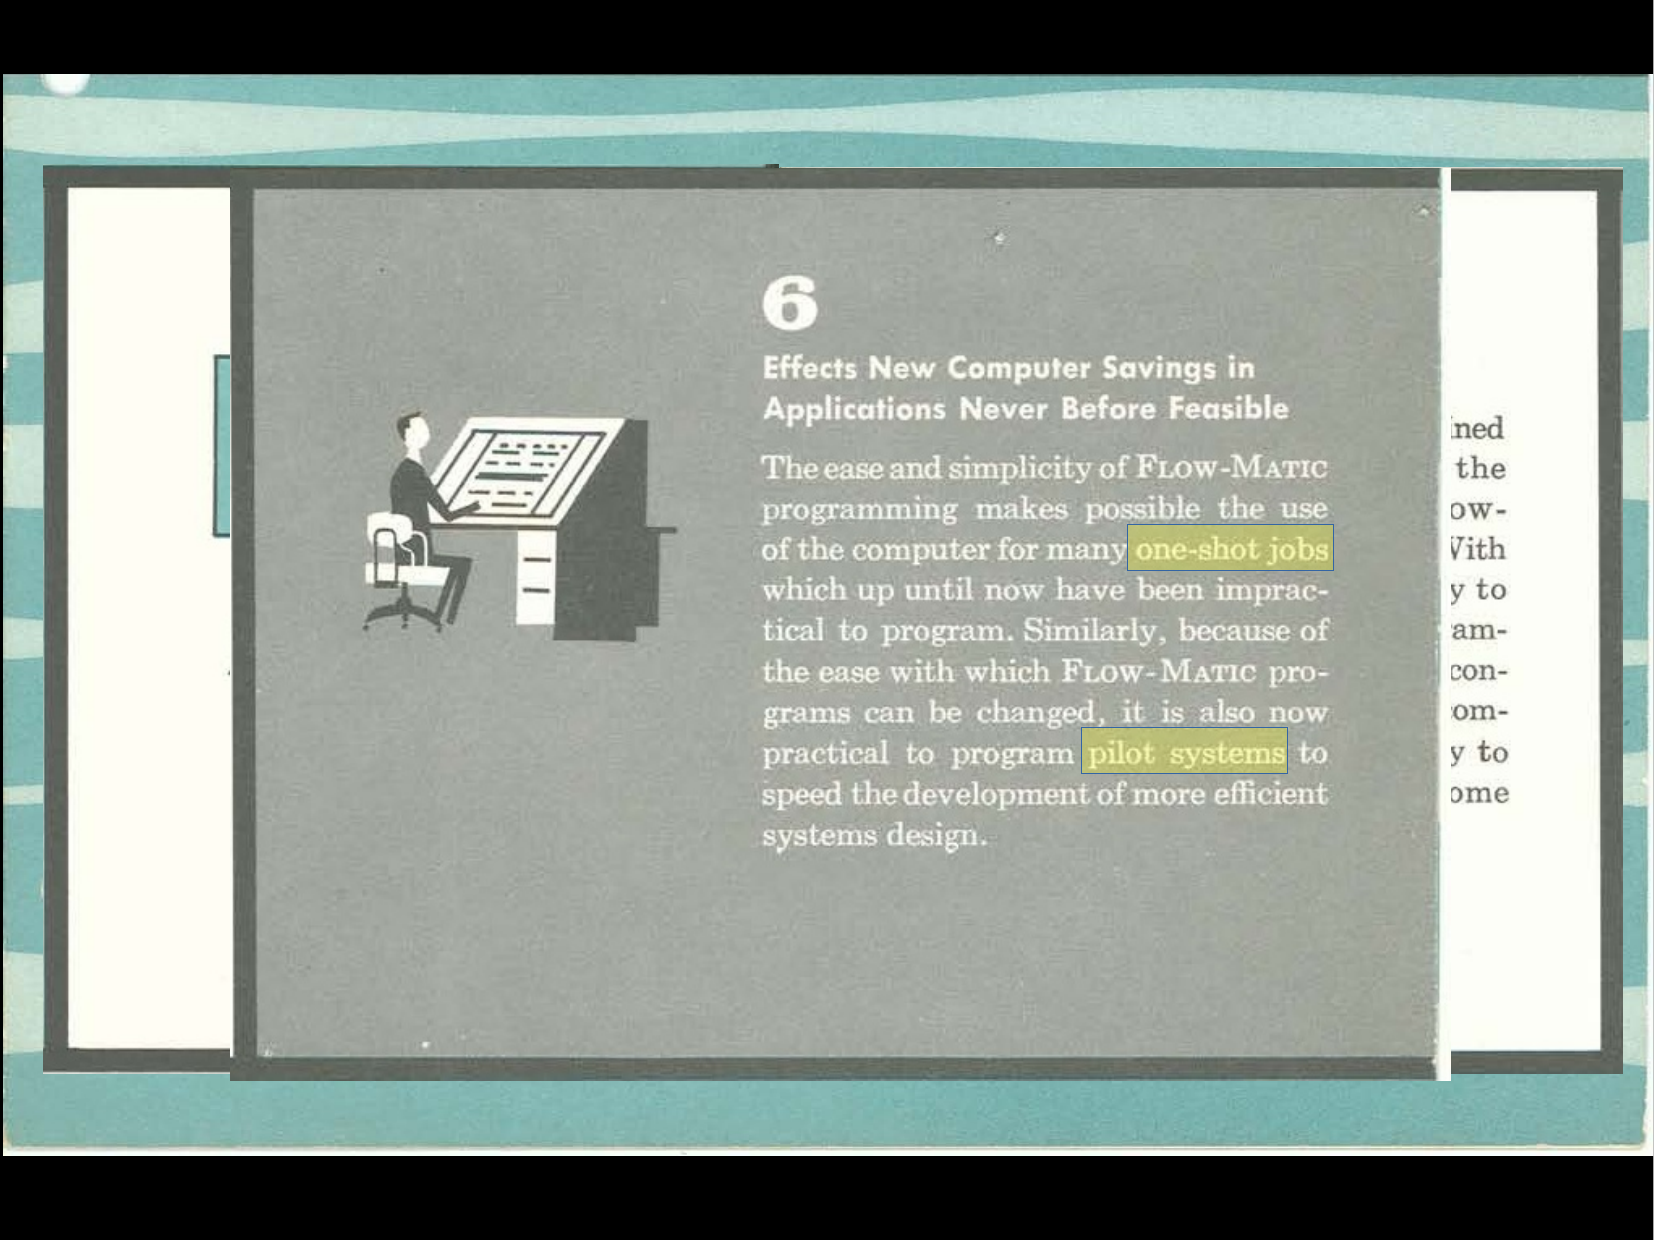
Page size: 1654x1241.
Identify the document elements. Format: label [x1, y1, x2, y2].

text_box [1127, 524, 1334, 571]
text_box [1081, 727, 1288, 774]
picture [3, 74, 1654, 1156]
